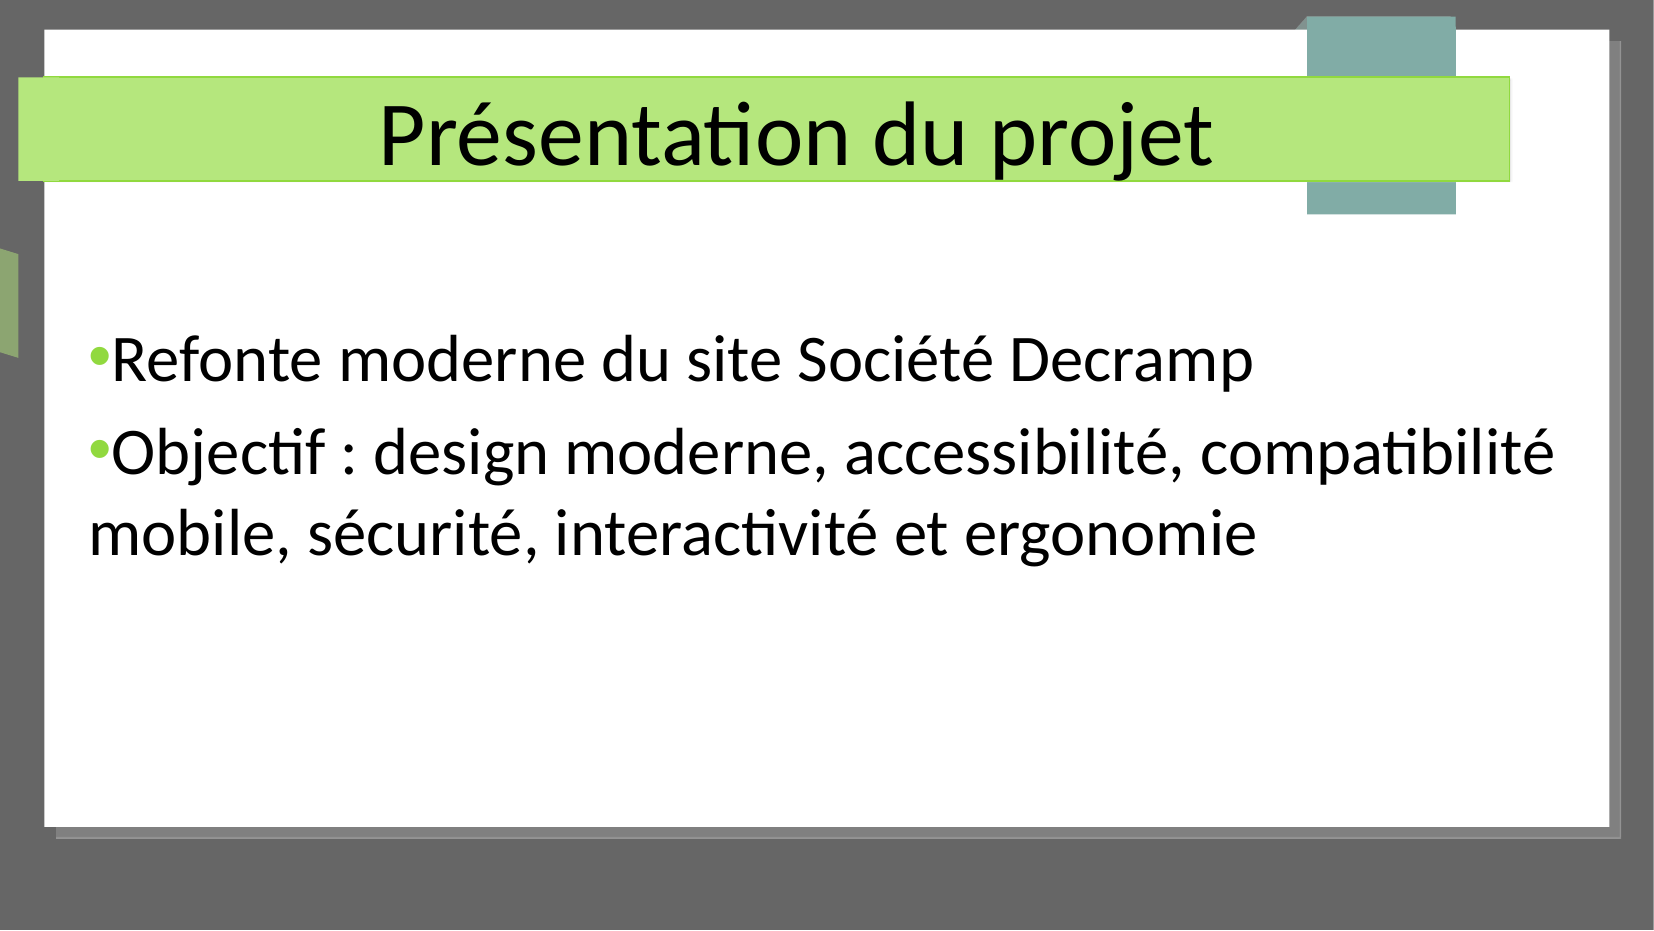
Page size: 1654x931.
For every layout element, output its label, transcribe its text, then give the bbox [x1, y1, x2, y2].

title Présentation du projet [88, 73, 1506, 178]
list Refonte moderne du site Société Decramp Objectif : design moderne, accessibilité, compatibilité mobile, sécurité, interactivité et ergonomie [88, 221, 1565, 813]
